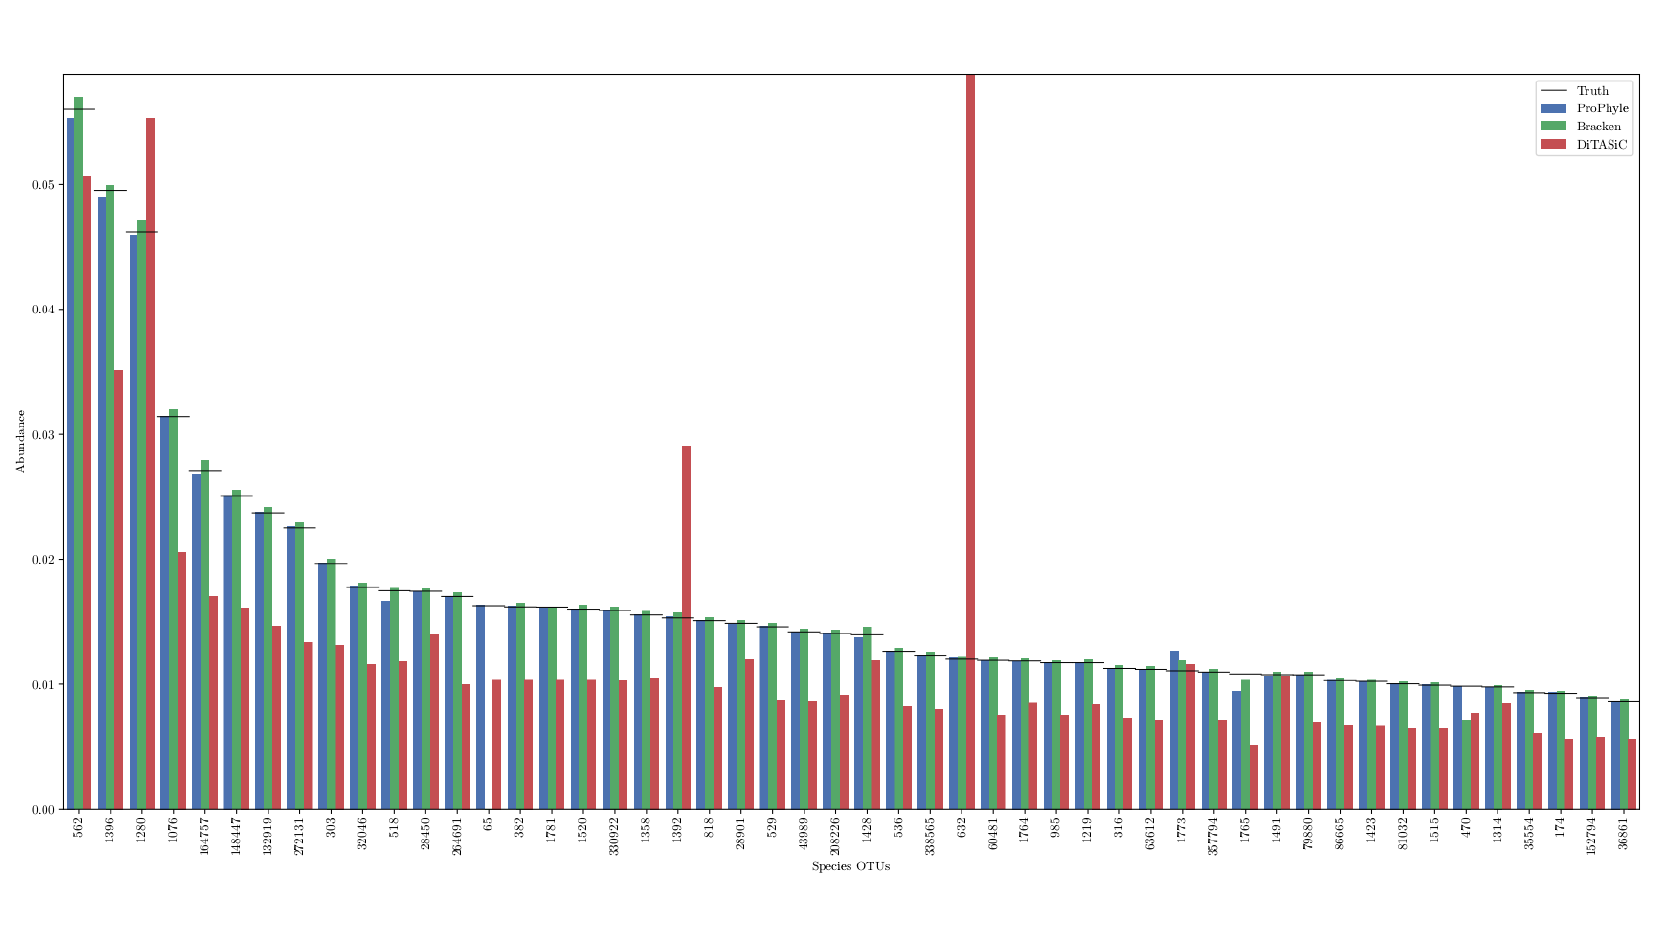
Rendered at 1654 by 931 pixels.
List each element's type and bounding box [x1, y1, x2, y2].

picture [0, 59, 1654, 887]
